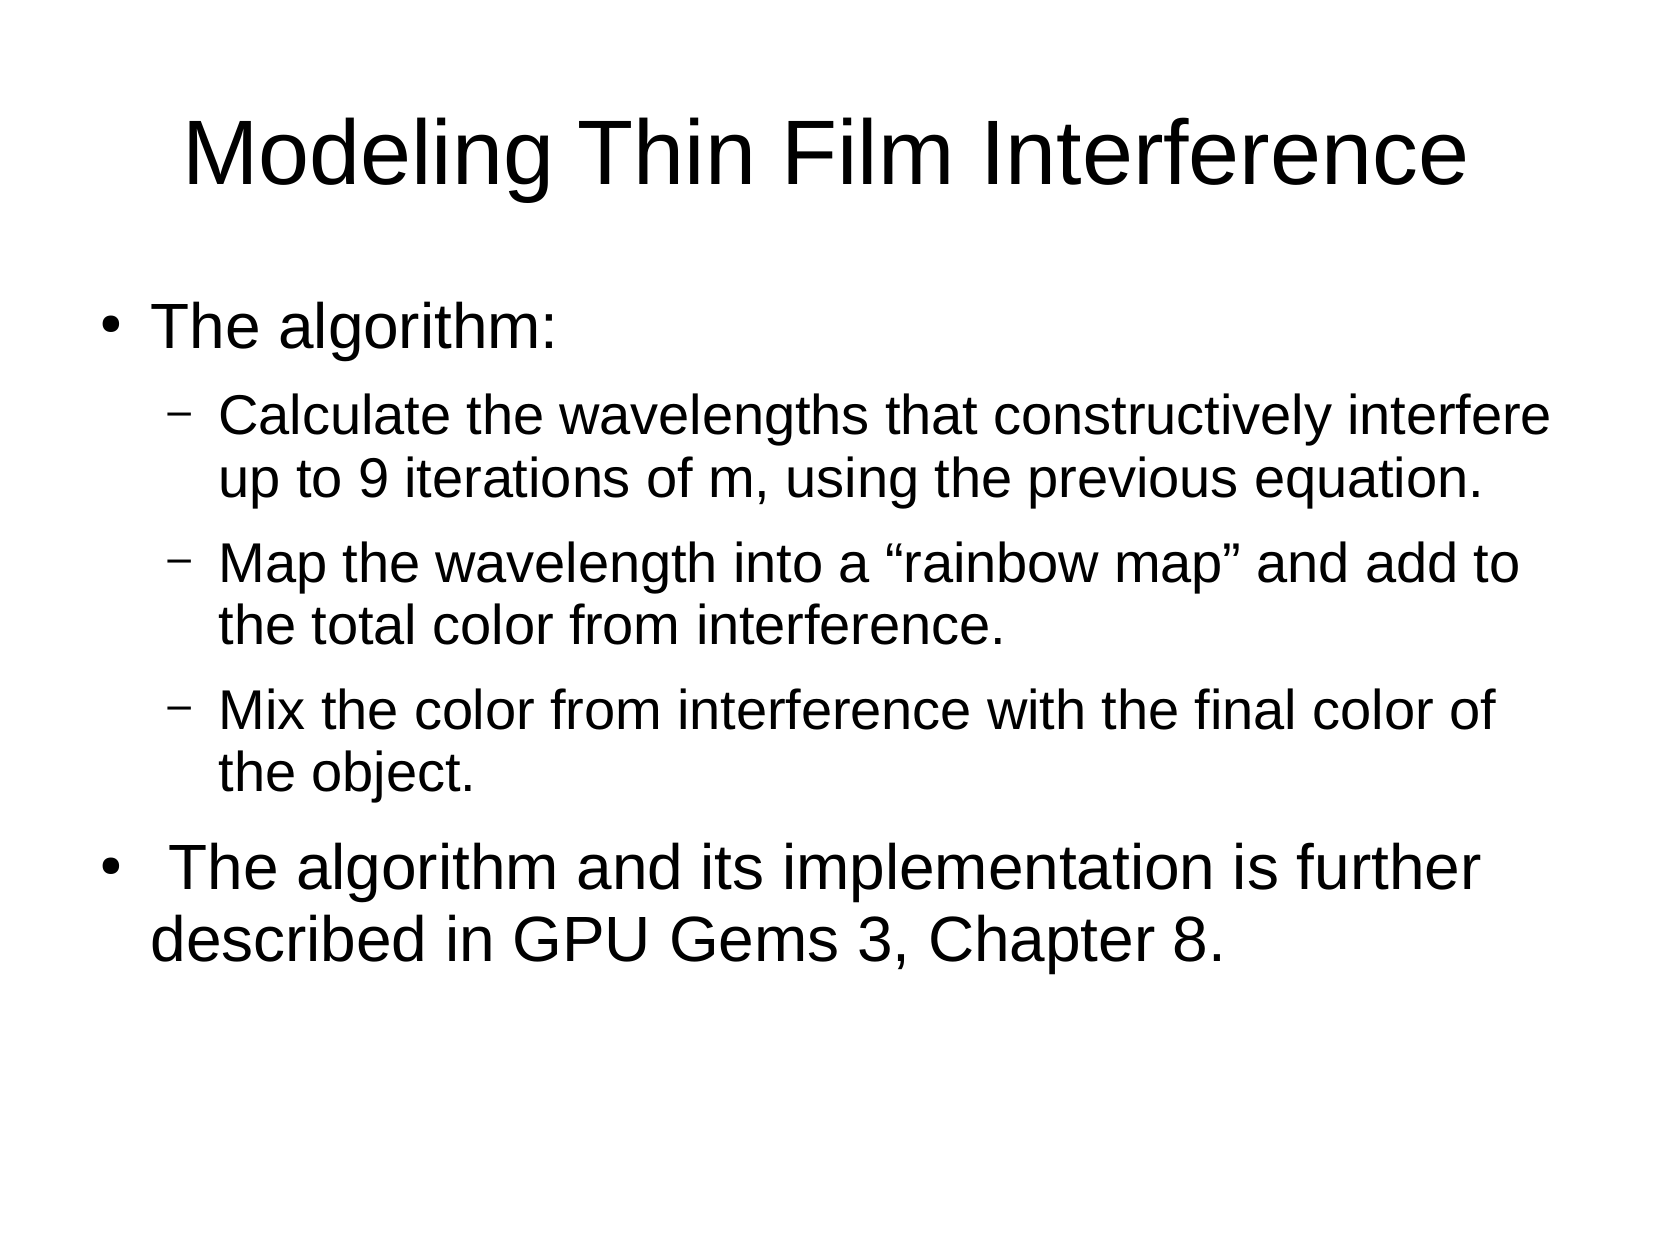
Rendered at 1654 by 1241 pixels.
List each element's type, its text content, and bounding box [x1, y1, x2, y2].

list The algorithm: Calculate the wavelengths that constructively interfere up to 9 iterations of m, using the previous equation. Map the wavelength into a “rainbow map” and add to the total color from interference. Mix the color from interference with the final color of the object. The algorithm and its implementation is further described in GPU Gems 3, Chapter 8. [82, 290, 1571, 1010]
title Modeling Thin Film Interference [82, 49, 1571, 257]
